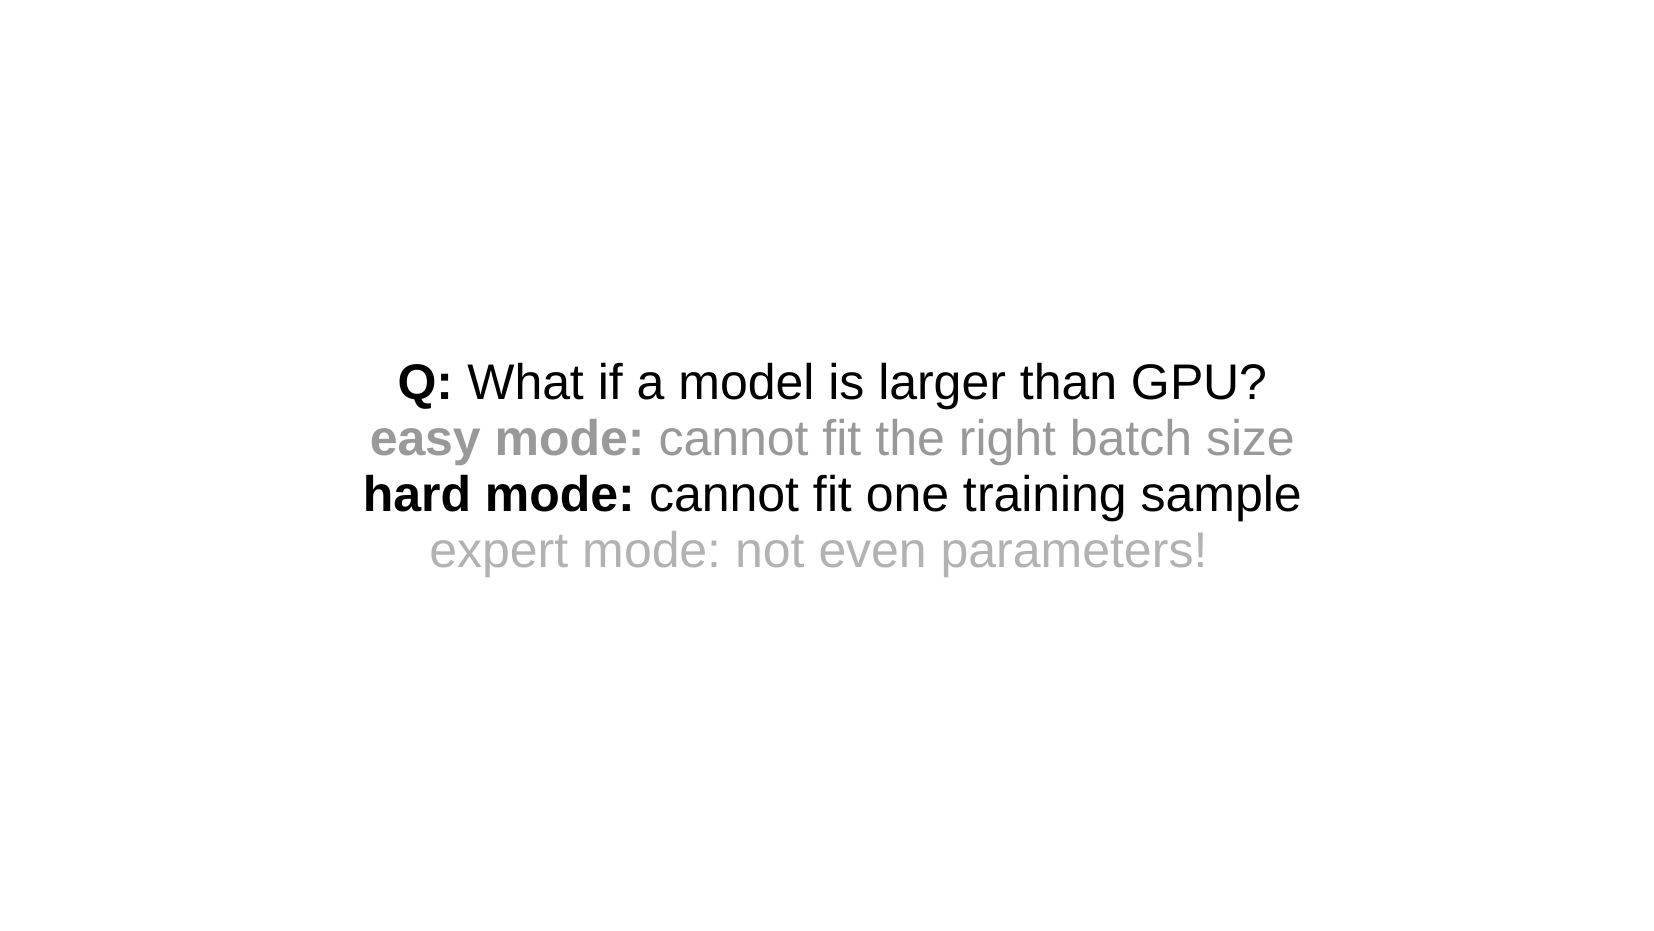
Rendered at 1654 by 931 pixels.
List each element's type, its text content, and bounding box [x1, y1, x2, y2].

subtitle Q: What if a model is larger than GPU? easy mode: cannot fit the right batch size hard mode: cannot fit one training sample expert mode: not even parameters! [88, 335, 1577, 876]
